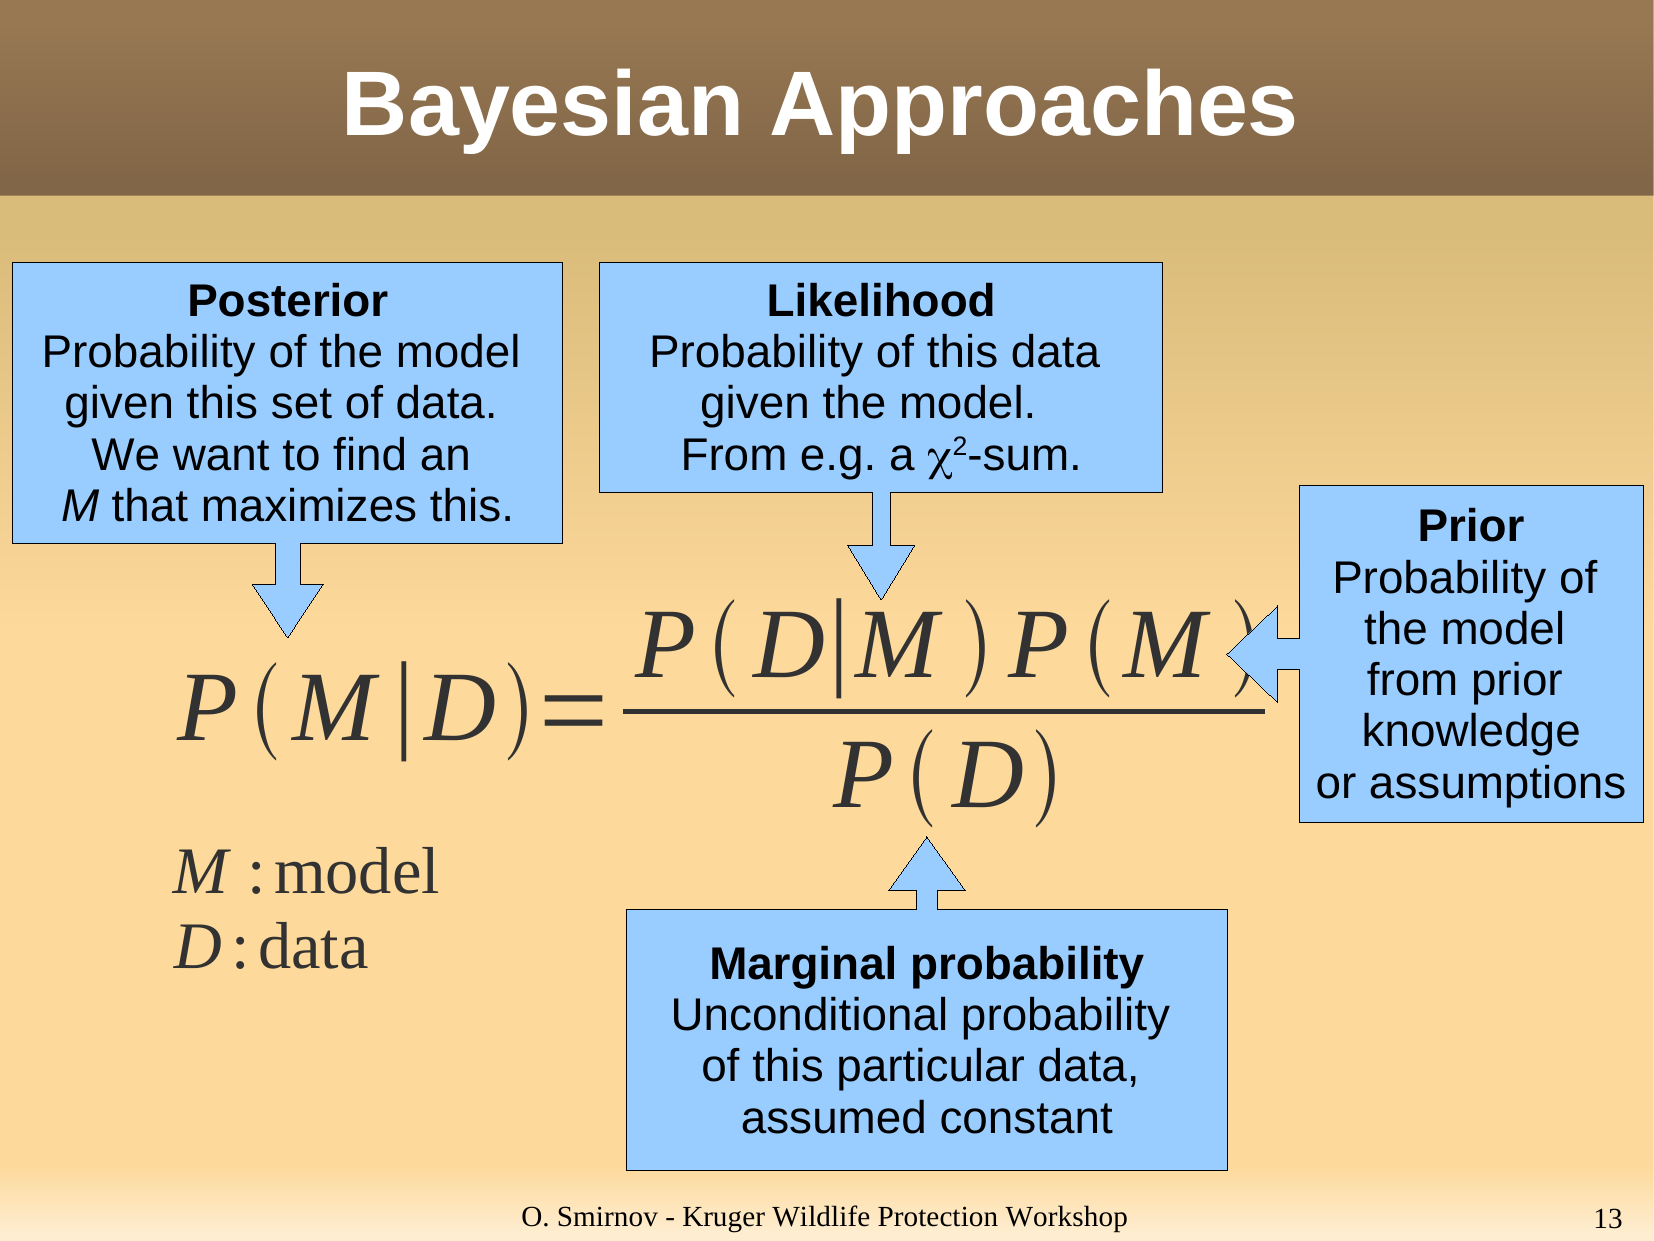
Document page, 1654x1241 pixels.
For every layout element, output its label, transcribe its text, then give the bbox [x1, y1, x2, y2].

title Bayesian Approaches [76, 7, 1565, 200]
chart [163, 588, 1276, 1013]
text_box Prior Probability of the model from prior knowledge or assumptions [1226, 485, 1644, 823]
text_box Posterior Probability of the model given this set of data. We want to find an M that maximizes this. [12, 262, 563, 638]
text_box Marginal probability Unconditional probability of this particular data, assumed constant [626, 836, 1228, 1171]
text_box Likelihood Probability of this data given the model. From e.g. a 2-sum. [599, 262, 1163, 600]
picture [0, 0, 1654, 1241]
